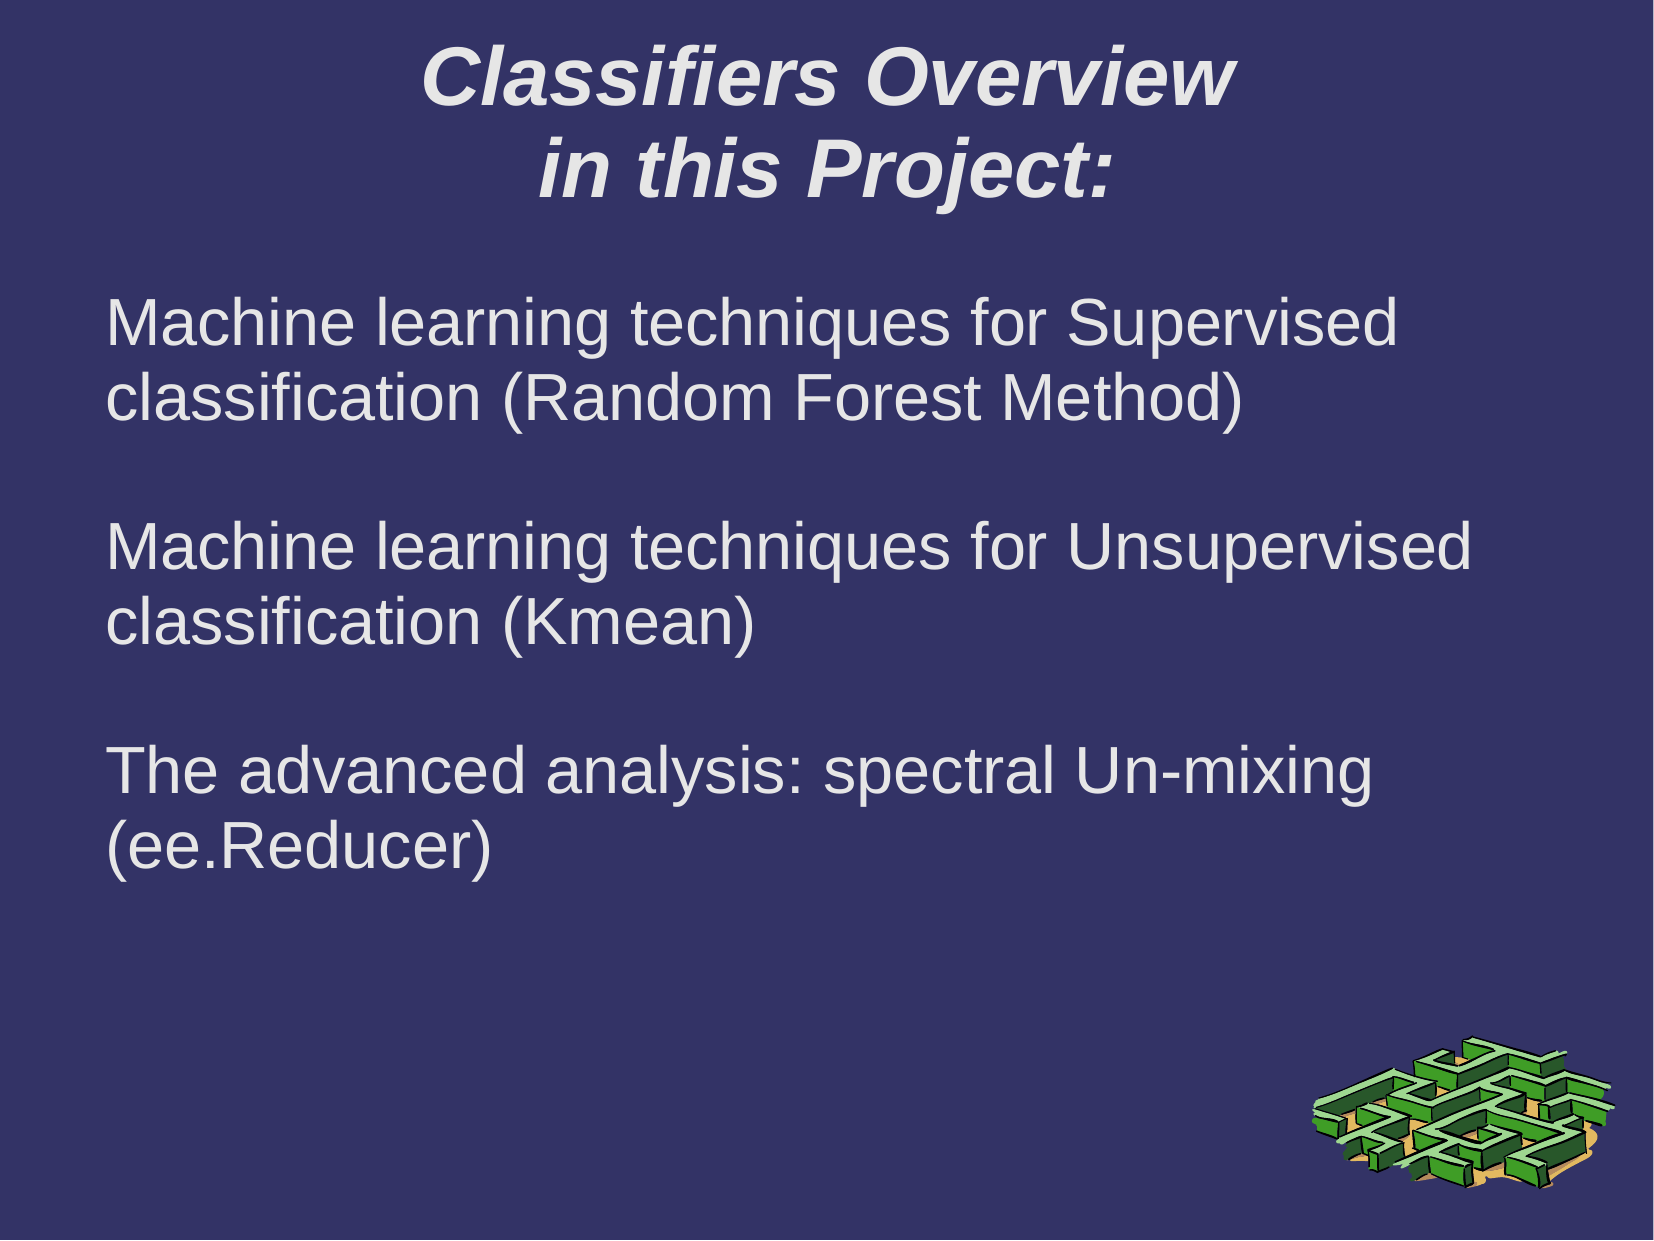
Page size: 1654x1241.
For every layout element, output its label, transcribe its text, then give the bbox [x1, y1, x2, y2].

title Classifiers Overview in this Project: [121, 19, 1534, 210]
list Machine learning techniques for Supervised classification (Random Forest Method) Machine learning techniques for Unsupervised classification (Kmean) The advanced analysis: spectral Un-mixing (ee.Reducer) [105, 210, 1570, 1147]
